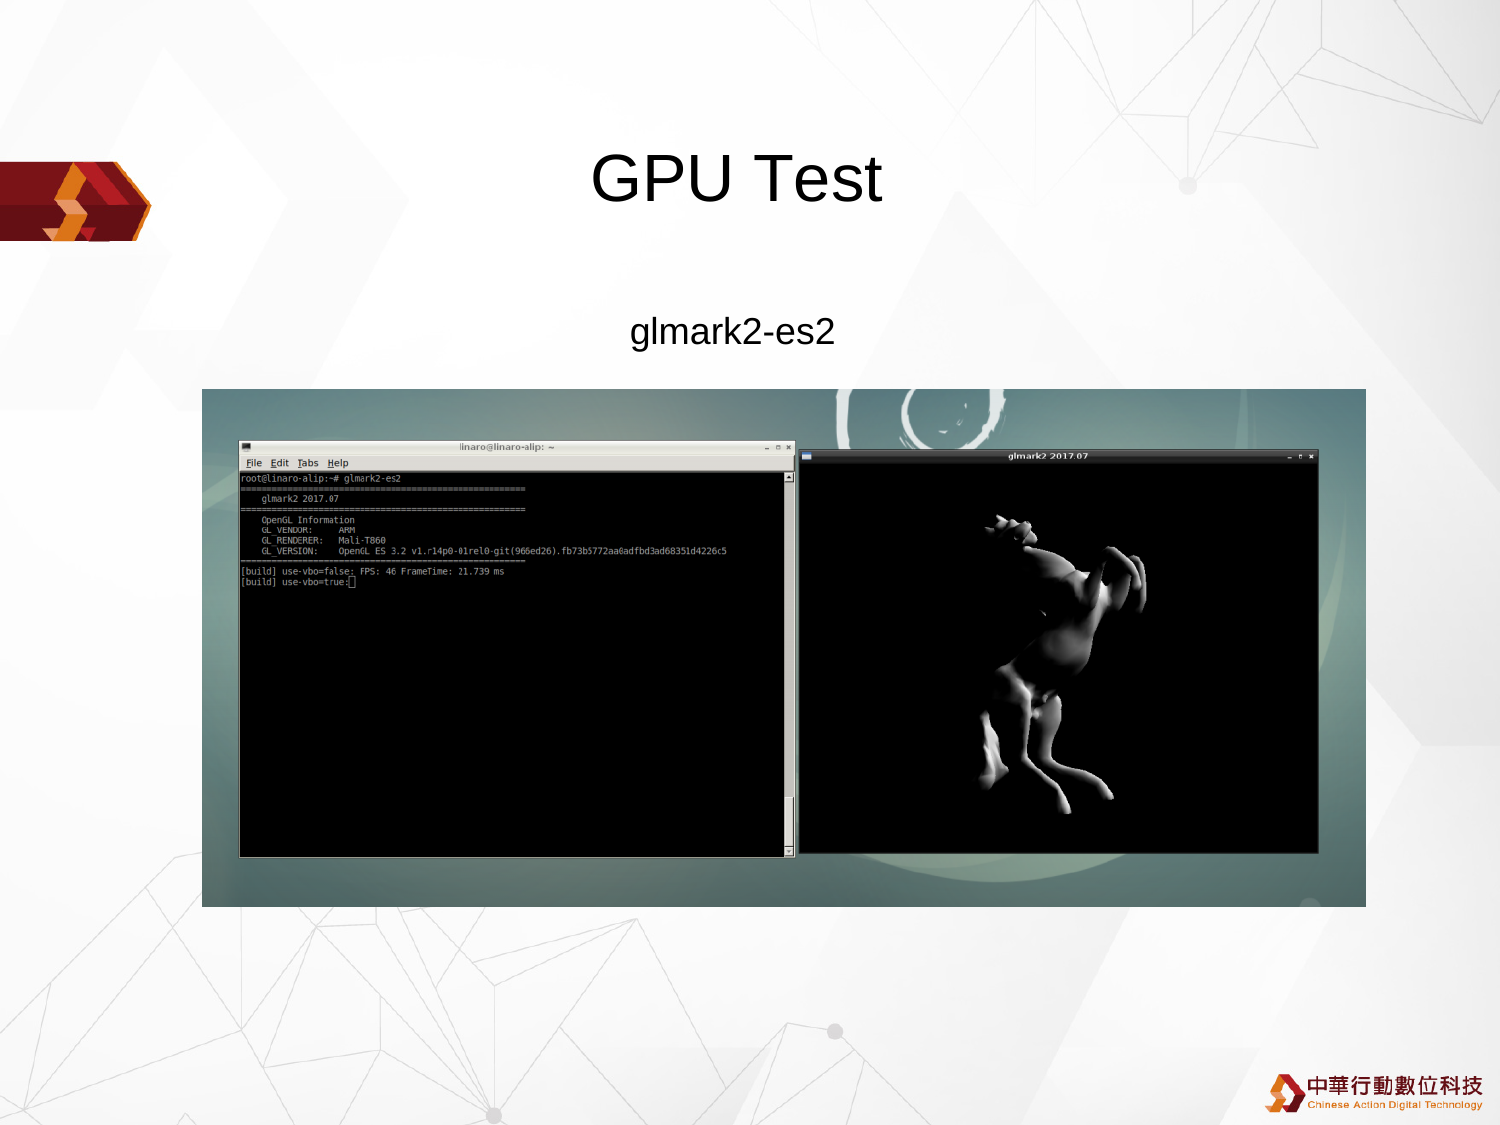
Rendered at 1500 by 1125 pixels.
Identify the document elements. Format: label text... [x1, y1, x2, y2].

text_box glmark2-es2 [615, 299, 851, 360]
picture [0, 0, 1500, 1125]
title GPU Test [107, 101, 1367, 255]
